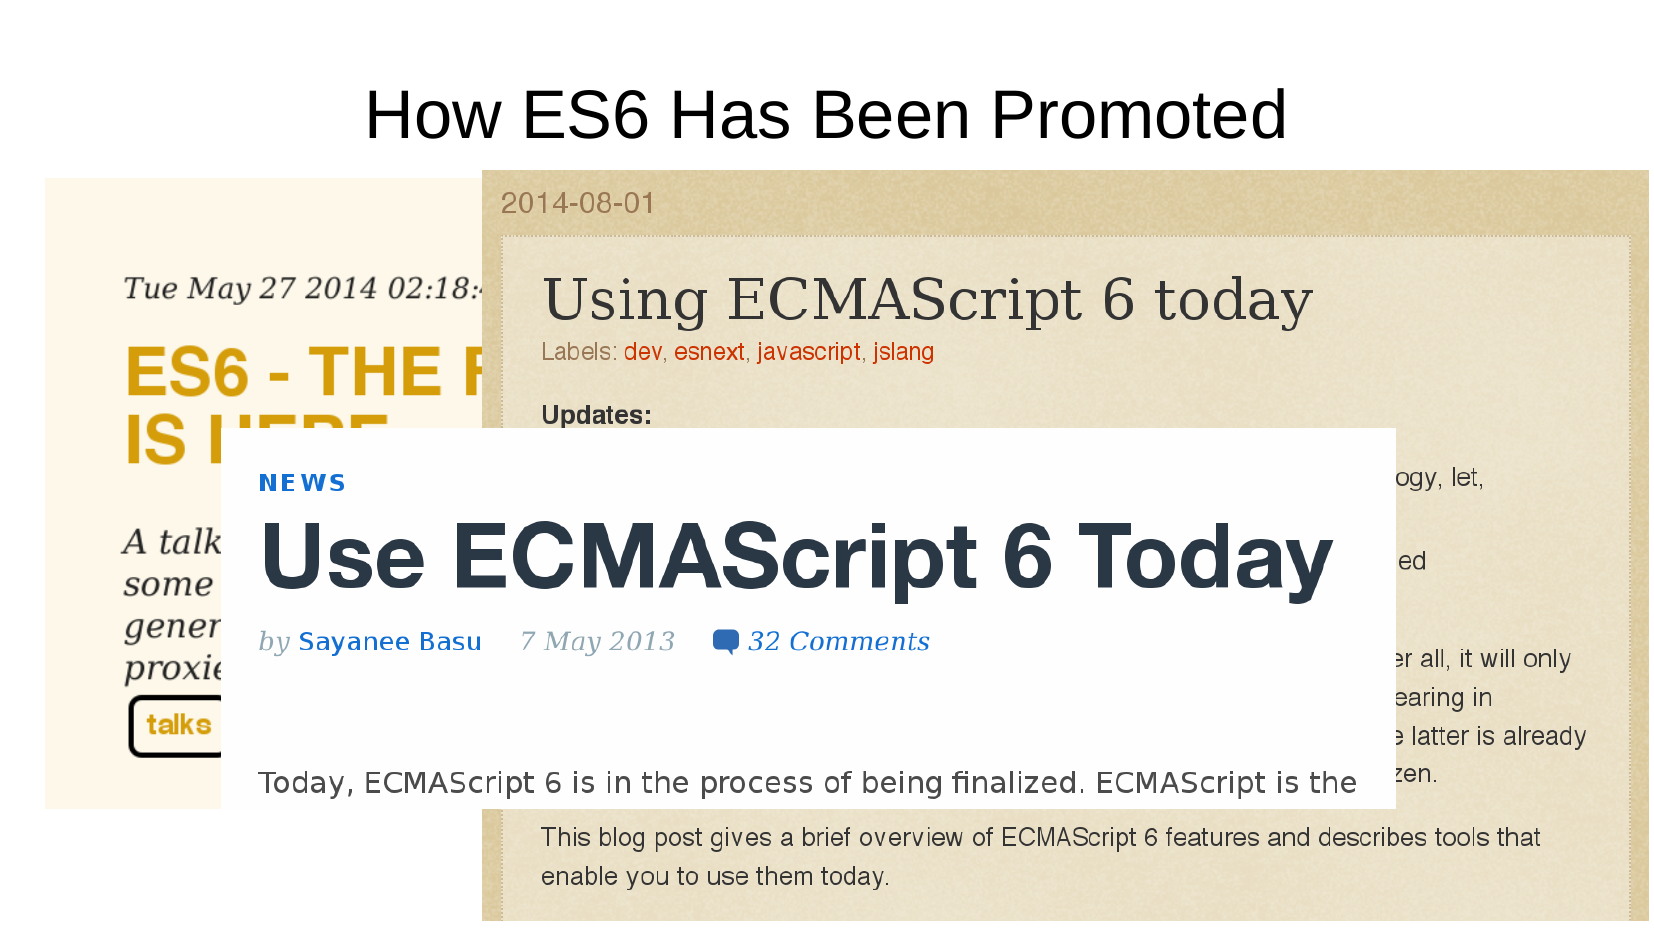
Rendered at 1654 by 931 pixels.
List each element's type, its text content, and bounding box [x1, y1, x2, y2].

title How ES6 Has Been Promoted [82, 37, 1571, 178]
picture [45, 170, 1649, 921]
